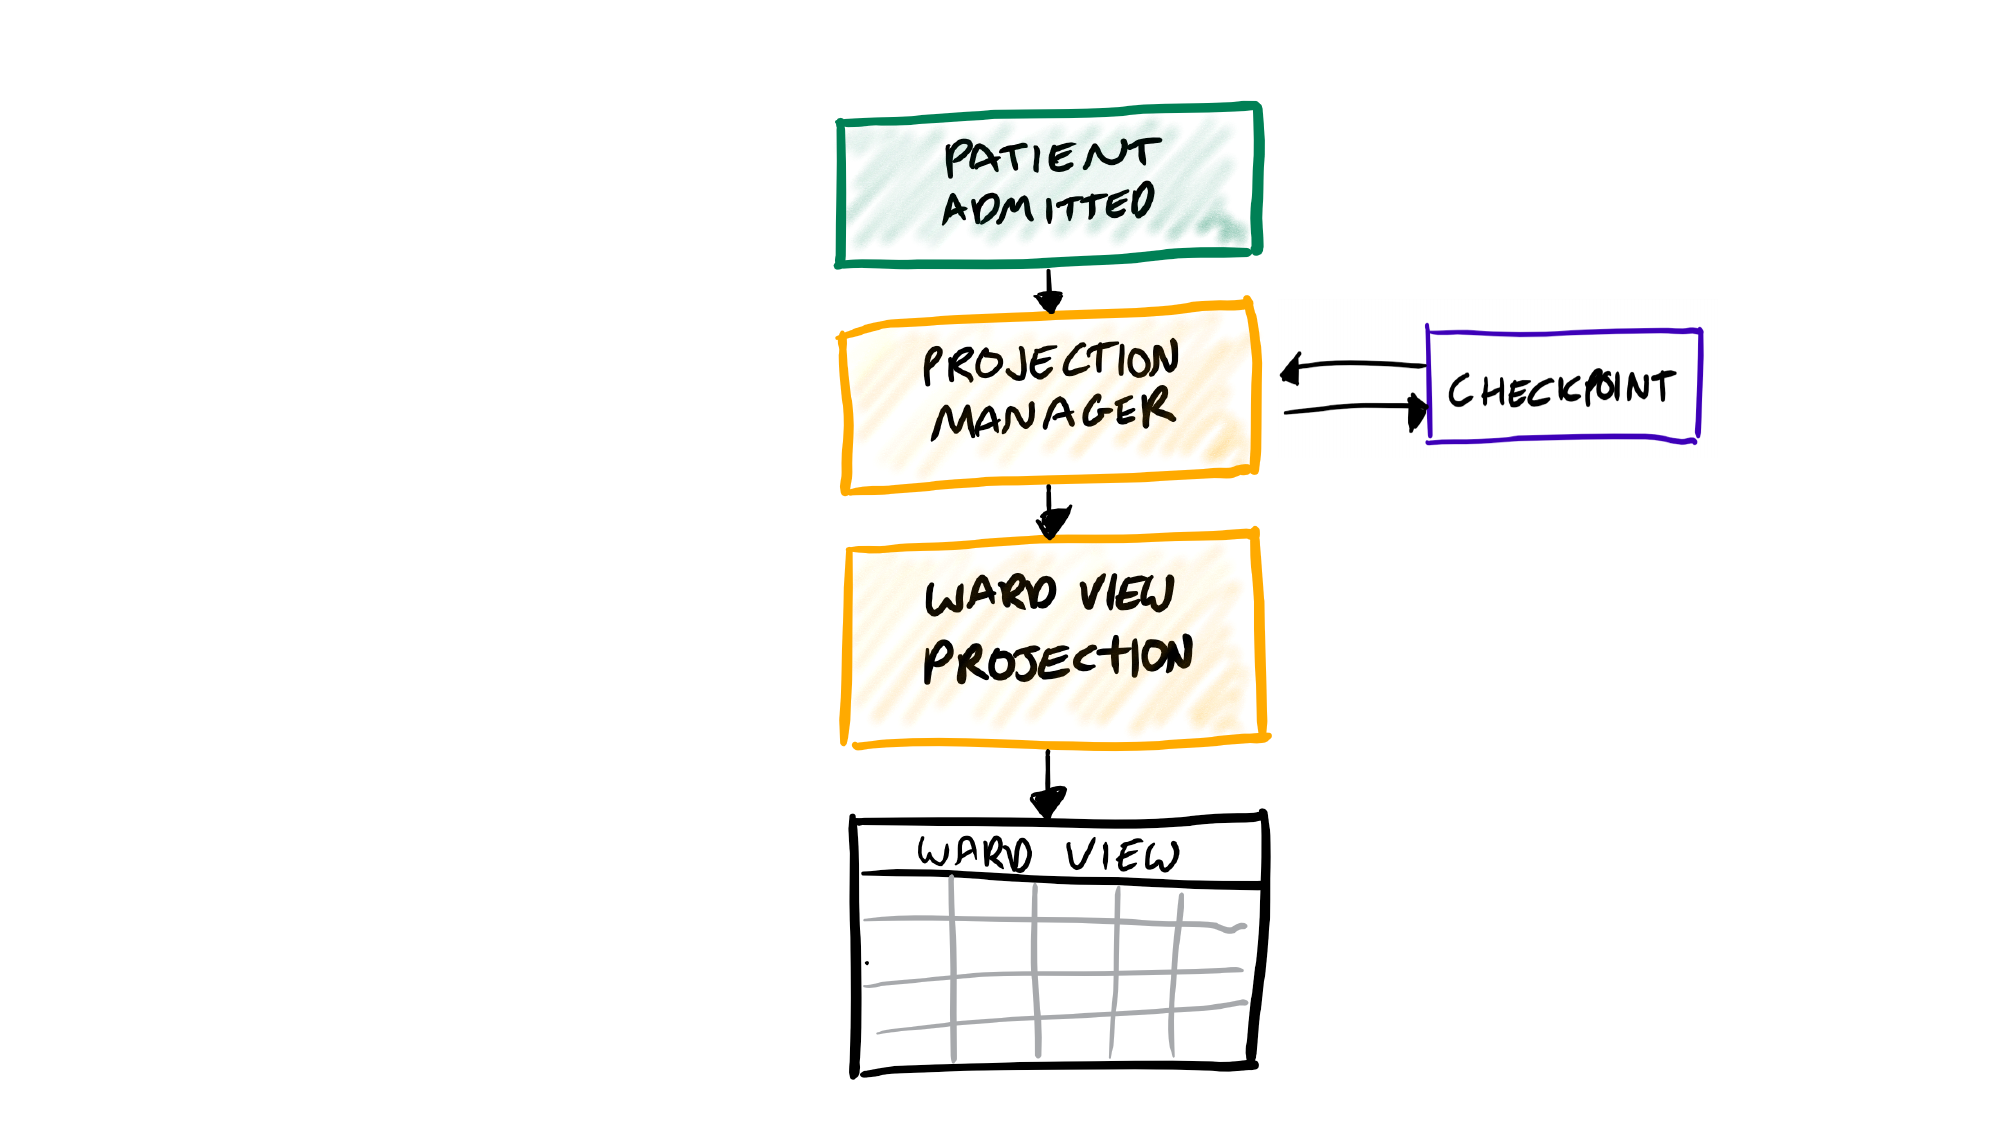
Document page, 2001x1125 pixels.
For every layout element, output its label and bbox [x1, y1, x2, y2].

picture [156, 0, 1844, 1125]
